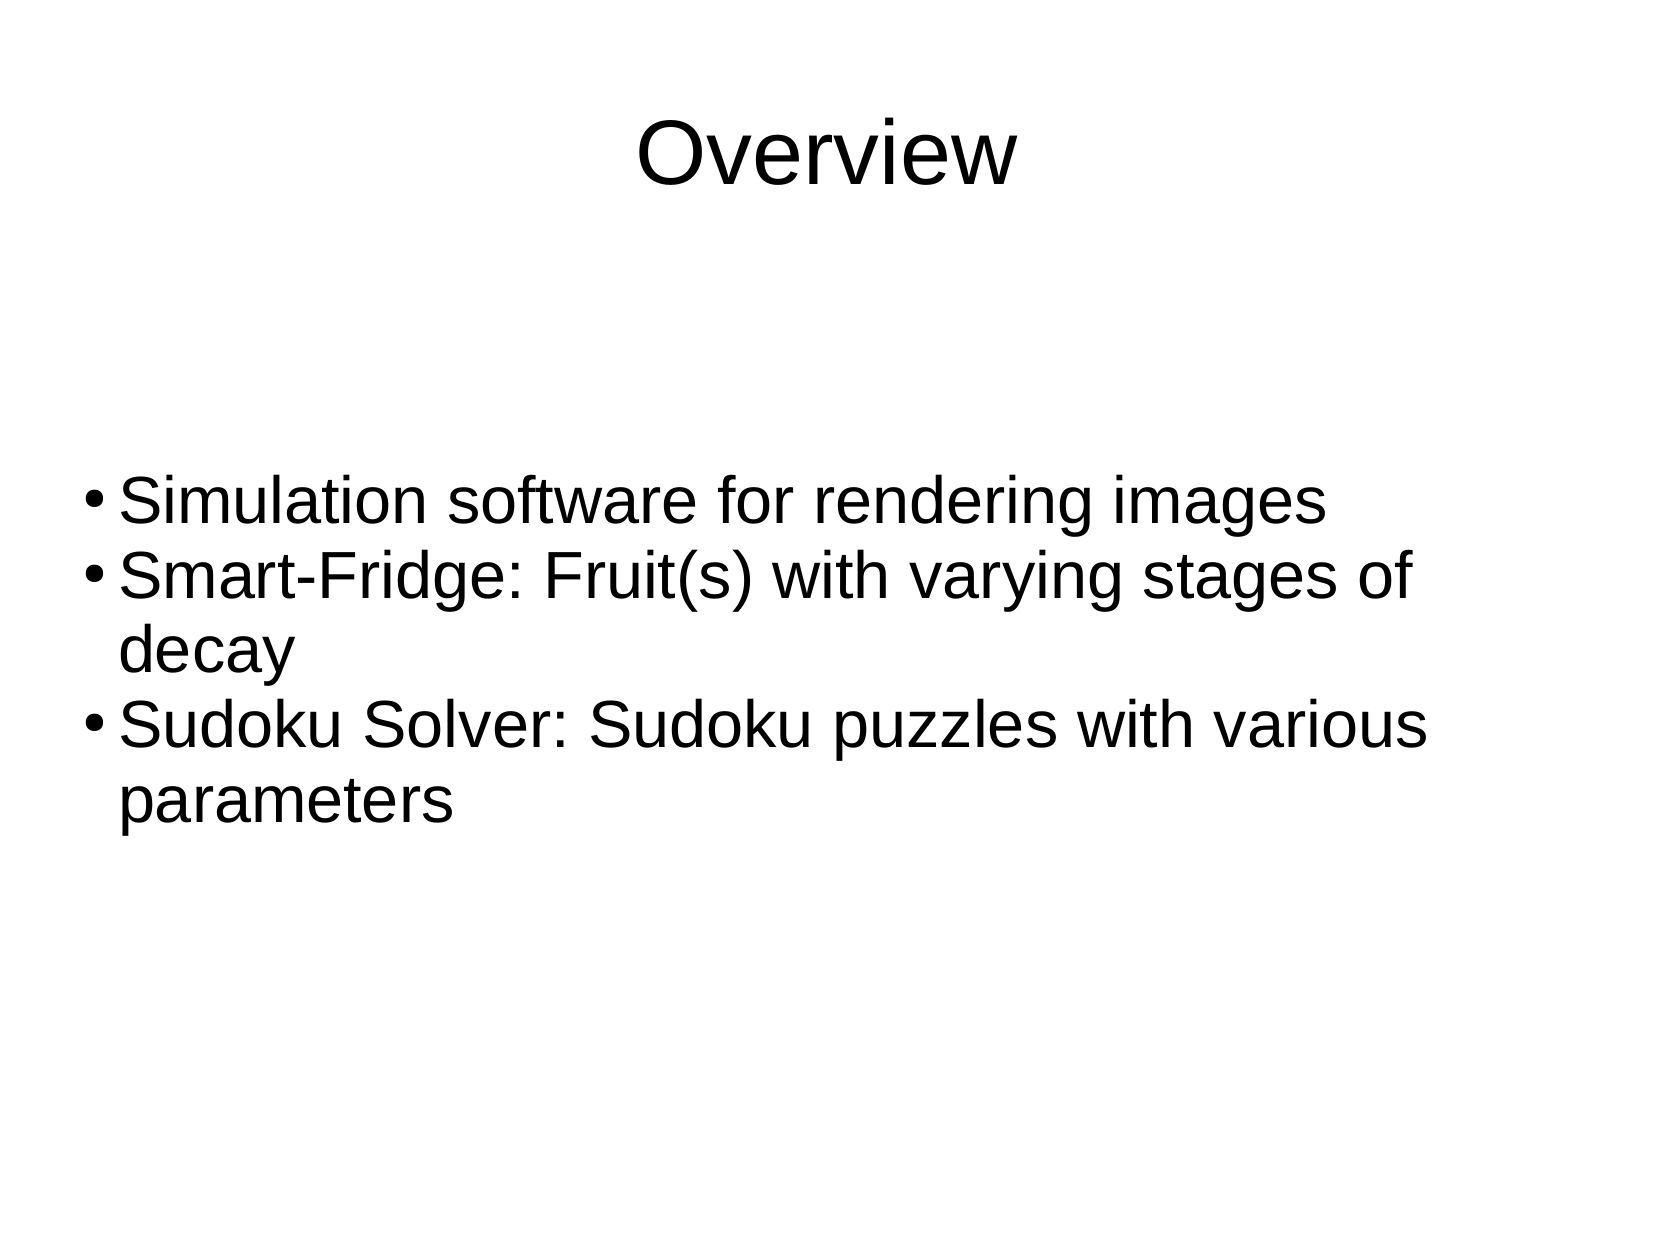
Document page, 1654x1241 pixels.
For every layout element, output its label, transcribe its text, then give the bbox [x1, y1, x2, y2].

subtitle Simulation software for rendering images Smart-Fridge: Fruit(s) with varying stages of decay Sudoku Solver: Sudoku puzzles with various parameters [82, 290, 1571, 1010]
title Overview [82, 49, 1571, 257]
